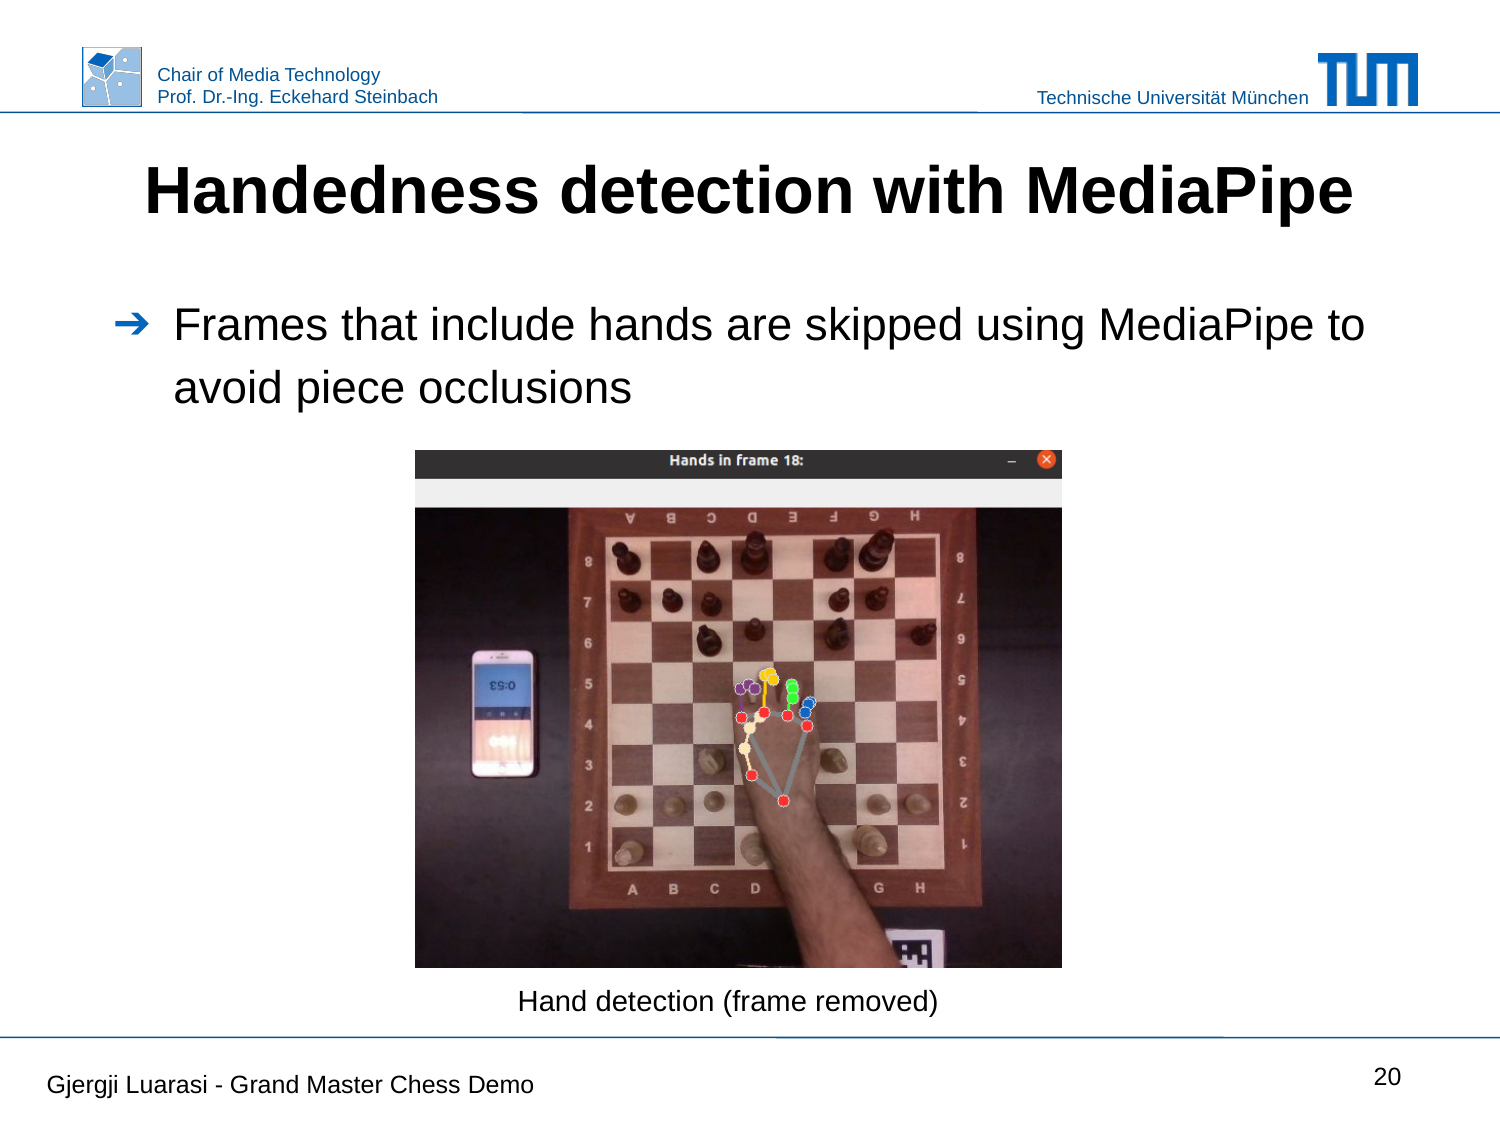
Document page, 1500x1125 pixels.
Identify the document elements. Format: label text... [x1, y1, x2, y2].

text_box Gjergji Luarasi - Grand Master Chess Demo [31, 1053, 845, 1114]
list Frames that include hands are skipped using MediaPipe to avoid piece occlusions [83, 279, 1417, 1013]
text_box Hand detection (frame removed) [502, 967, 1041, 1033]
slide_number <number> [1220, 1050, 1417, 1100]
picture [415, 450, 1062, 968]
picture [1318, 53, 1418, 106]
title Handedness detection with MediaPipe [83, 139, 1417, 239]
picture [82, 47, 142, 107]
